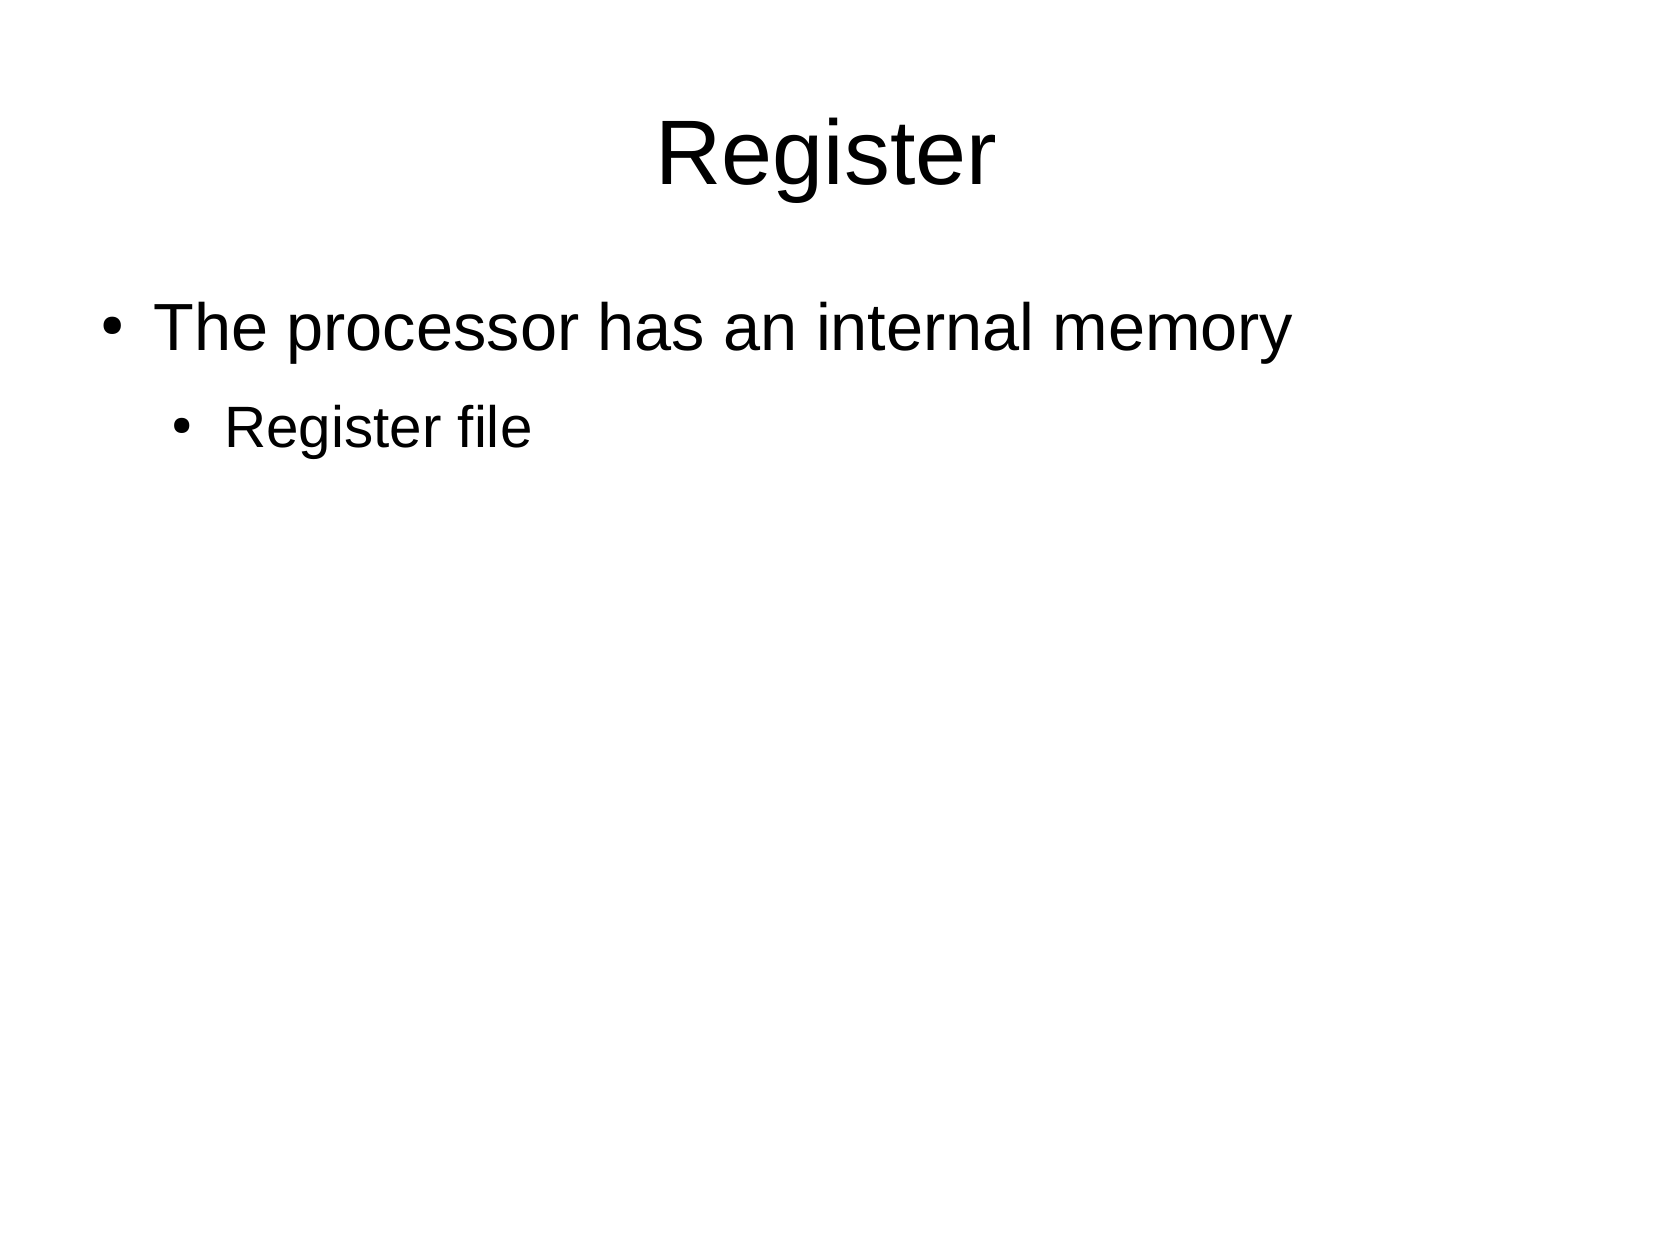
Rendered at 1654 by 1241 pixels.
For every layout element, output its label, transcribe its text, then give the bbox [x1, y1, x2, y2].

list The processor has an internal memory Register file [82, 290, 1571, 1010]
title Register [82, 49, 1571, 257]
